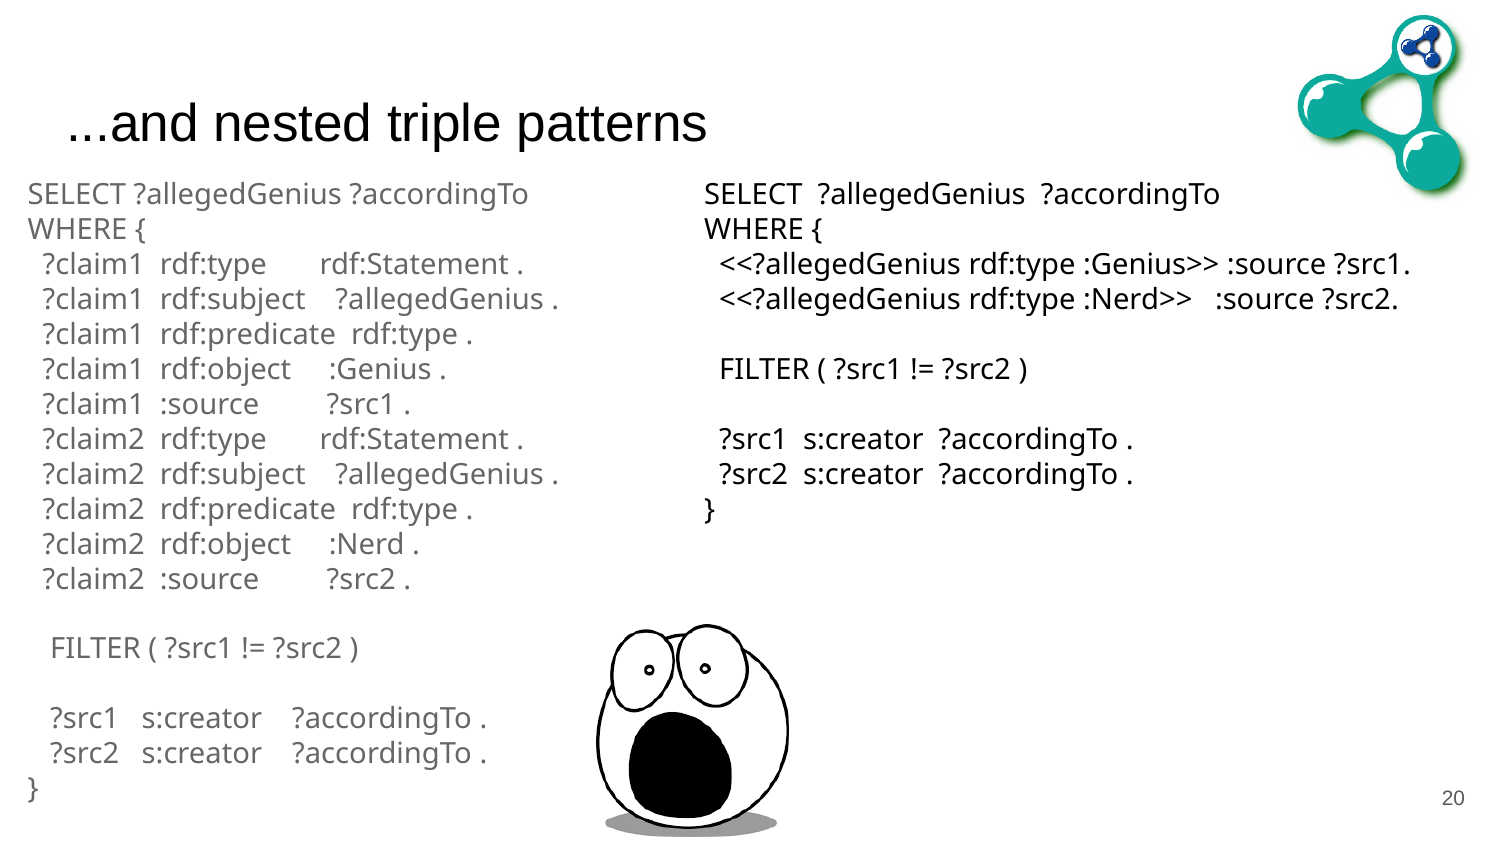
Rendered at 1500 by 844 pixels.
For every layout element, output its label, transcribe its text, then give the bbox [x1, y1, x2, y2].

slide_number <number> [1389, 764, 1480, 830]
text_box SELECT ?allegedGenius ?accordingTo WHERE { ?claim1 rdf:type rdf:Statement . ?claim1 rdf:subject ?allegedGenius . ?claim1 rdf:predicate rdf:type . ?claim1 rdf:object :Genius . ?claim1 :source ?src1 . ?claim2 rdf:type rdf:Statement . ?claim2 rdf:subject ?allegedGenius . ?claim2 rdf:predicate rdf:type . ?claim2 rdf:object :Nerd . ?claim2 :source ?src2 . FILTER ( ?src1 != ?src2 ) ?src1 s:creator ?accordingTo . ?src2 s:creator ?accordingTo . } [12, 160, 718, 820]
text_box SELECT ?allegedGenius ?accordingTo WHERE { <<?allegedGenius rdf:type :Genius>> :source ?src1. <<?allegedGenius rdf:type :Nerd>> :source ?src2. FILTER ( ?src1 != ?src2 ) ?src1 s:creator ?accordingTo . ?src2 s:creator ?accordingTo . } [689, 160, 1488, 541]
picture [596, 624, 789, 837]
title ...and nested triple patterns [51, 72, 1287, 160]
picture [1287, 11, 1482, 160]
